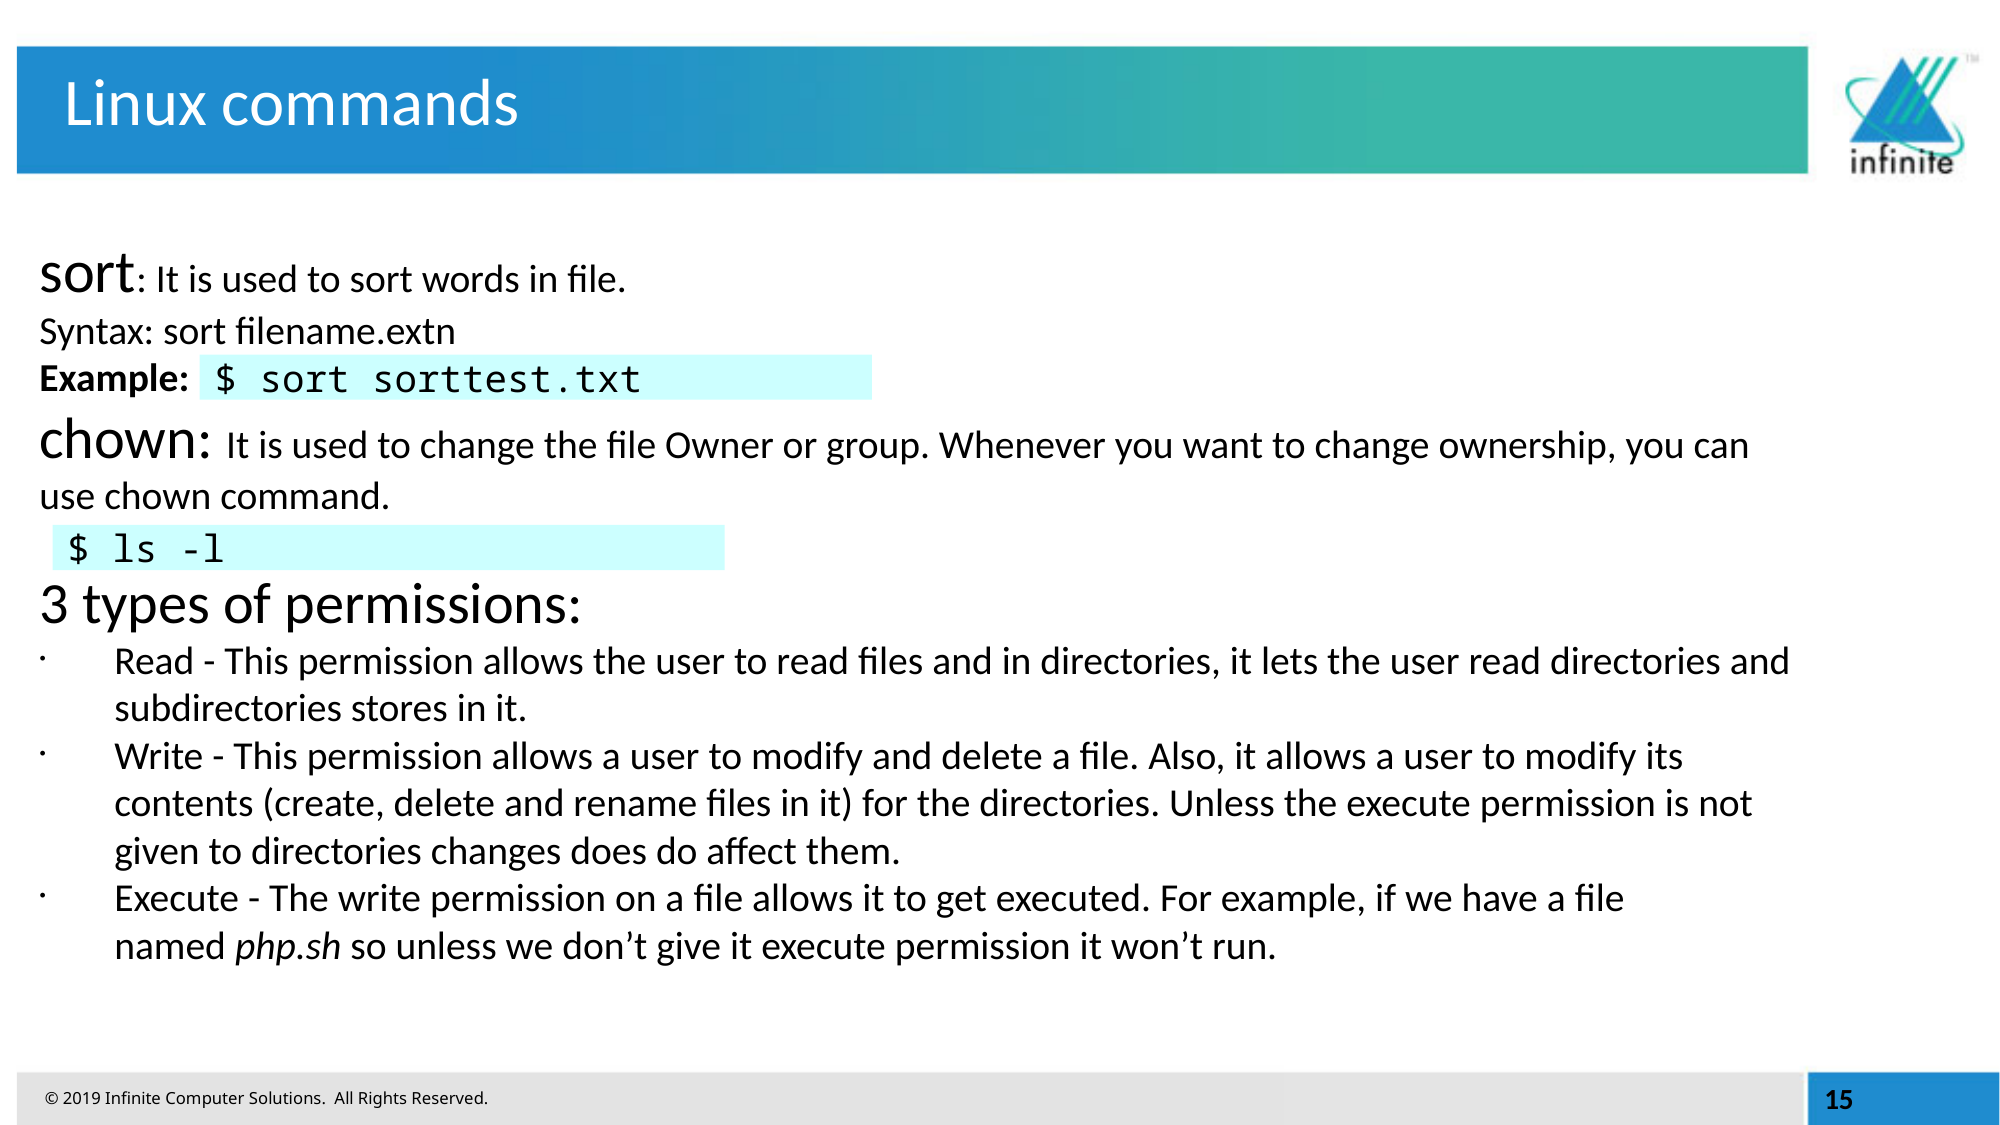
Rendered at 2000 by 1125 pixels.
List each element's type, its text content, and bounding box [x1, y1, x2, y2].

slide_number <number> [1813, 1073, 2000, 1125]
picture [16, 0, 2000, 1125]
title Linux commands [49, 51, 1913, 182]
text_box $ ls -l [52, 524, 725, 571]
text_box $ sort sorttest.txt [199, 354, 872, 400]
text_box sort: It is used to sort words in file. Syntax: sort filename.extn Example: chown: It is used to change the file Owner or group. Whenever you want to change ownership, you can use chown command. 3 types of permissions: Read - This permission allows the user to read files and in directories, it lets the user read directories and subdirectories stores in it. Write - This permission allows a user to modify and delete a file. Also, it allows a user to modify its contents (create, delete and rename files in it) for the directories. Unless the execute permission is not given to directories changes does do affect them. Execute - The write permission on a file allows it to get executed. For example, if we have a file named php.sh so unless we don’t give it execute permission it won’t run. [24, 224, 1813, 1125]
